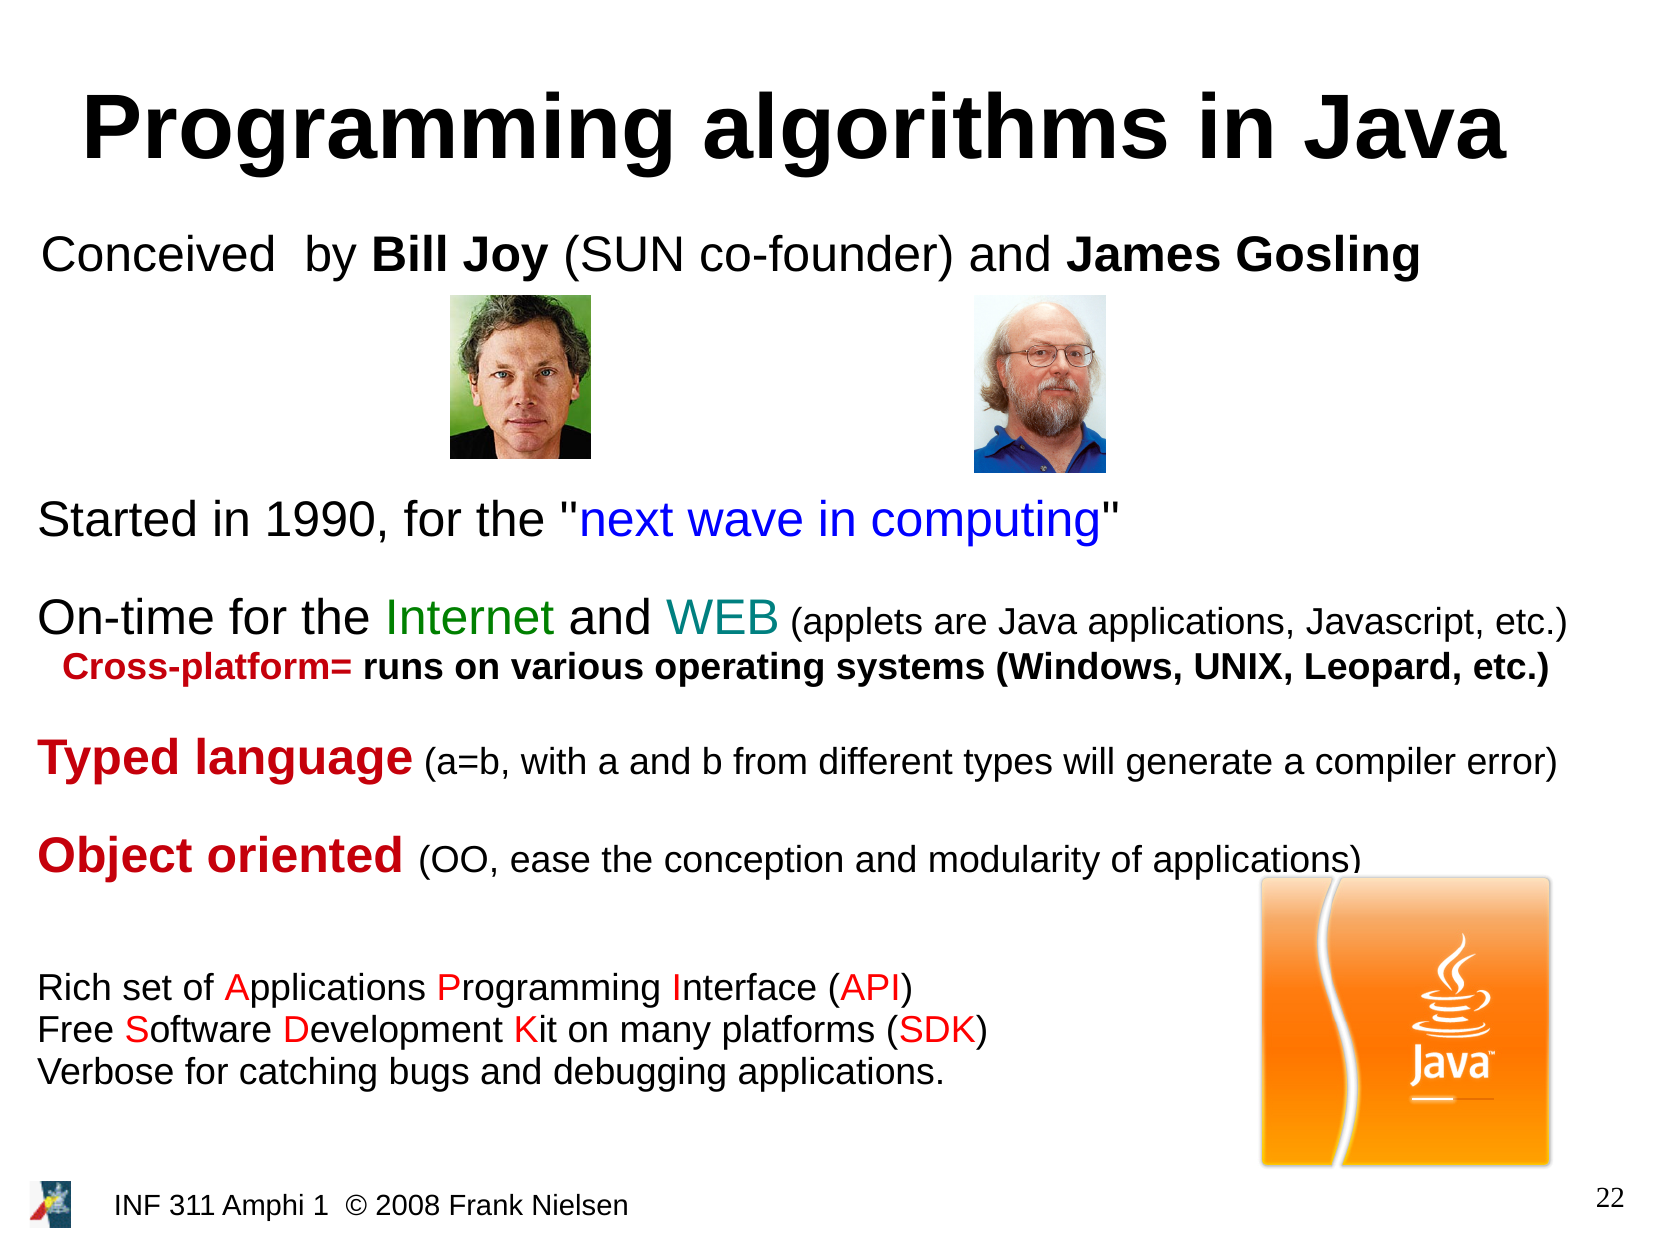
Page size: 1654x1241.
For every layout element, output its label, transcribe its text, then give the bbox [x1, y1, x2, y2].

picture [974, 295, 1106, 473]
text_box Conceived by Bill Joy (SUN co-founder) and James Gosling Started in 1990, for the ''next wave in computing'' On-time for the Internet and WEB (applets are Java applications, Javascript, etc.) Cross-platform= runs on various operating systems (Windows, UNIX, Leopard, etc.) Typed language (a=b, with a and b from different types will generate a compiler error) Object oriented (OO, ease the conception and modularity of applications) Rich set of Applications Programming Interface (API) Free Software Development Kit on many platforms (SDK) Verbose for catching bugs and debugging applications. [11, 218, 1597, 1061]
text_box Programming algorithms in Java [67, 68, 1595, 218]
picture [1257, 873, 1554, 1170]
picture [450, 295, 591, 459]
picture [29, 1181, 71, 1228]
